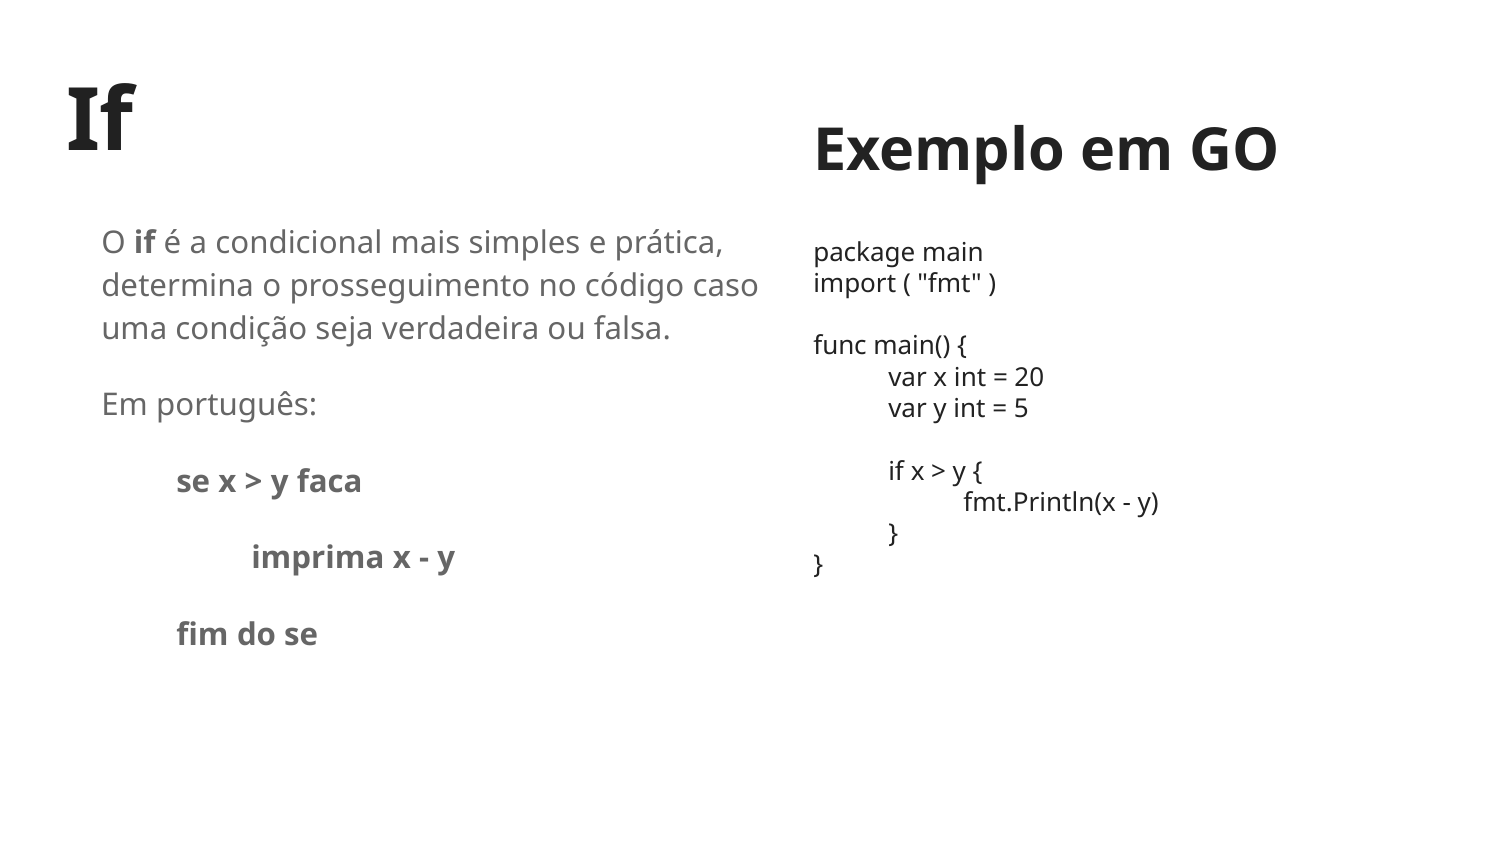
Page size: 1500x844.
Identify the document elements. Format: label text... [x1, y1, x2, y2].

list O if é a condicional mais simples e prática, determina o prosseguimento no código caso uma condição seja verdadeira ou falsa. Em português: se x > y faca imprima x - y fim do se [86, 201, 785, 823]
text_box Exemplo em GO package main import ( "fmt" ) func main() { var x int = 20 var y int = 5 if x > y { fmt.Println(x - y) } } [798, 96, 1489, 823]
title If [51, 48, 1449, 180]
